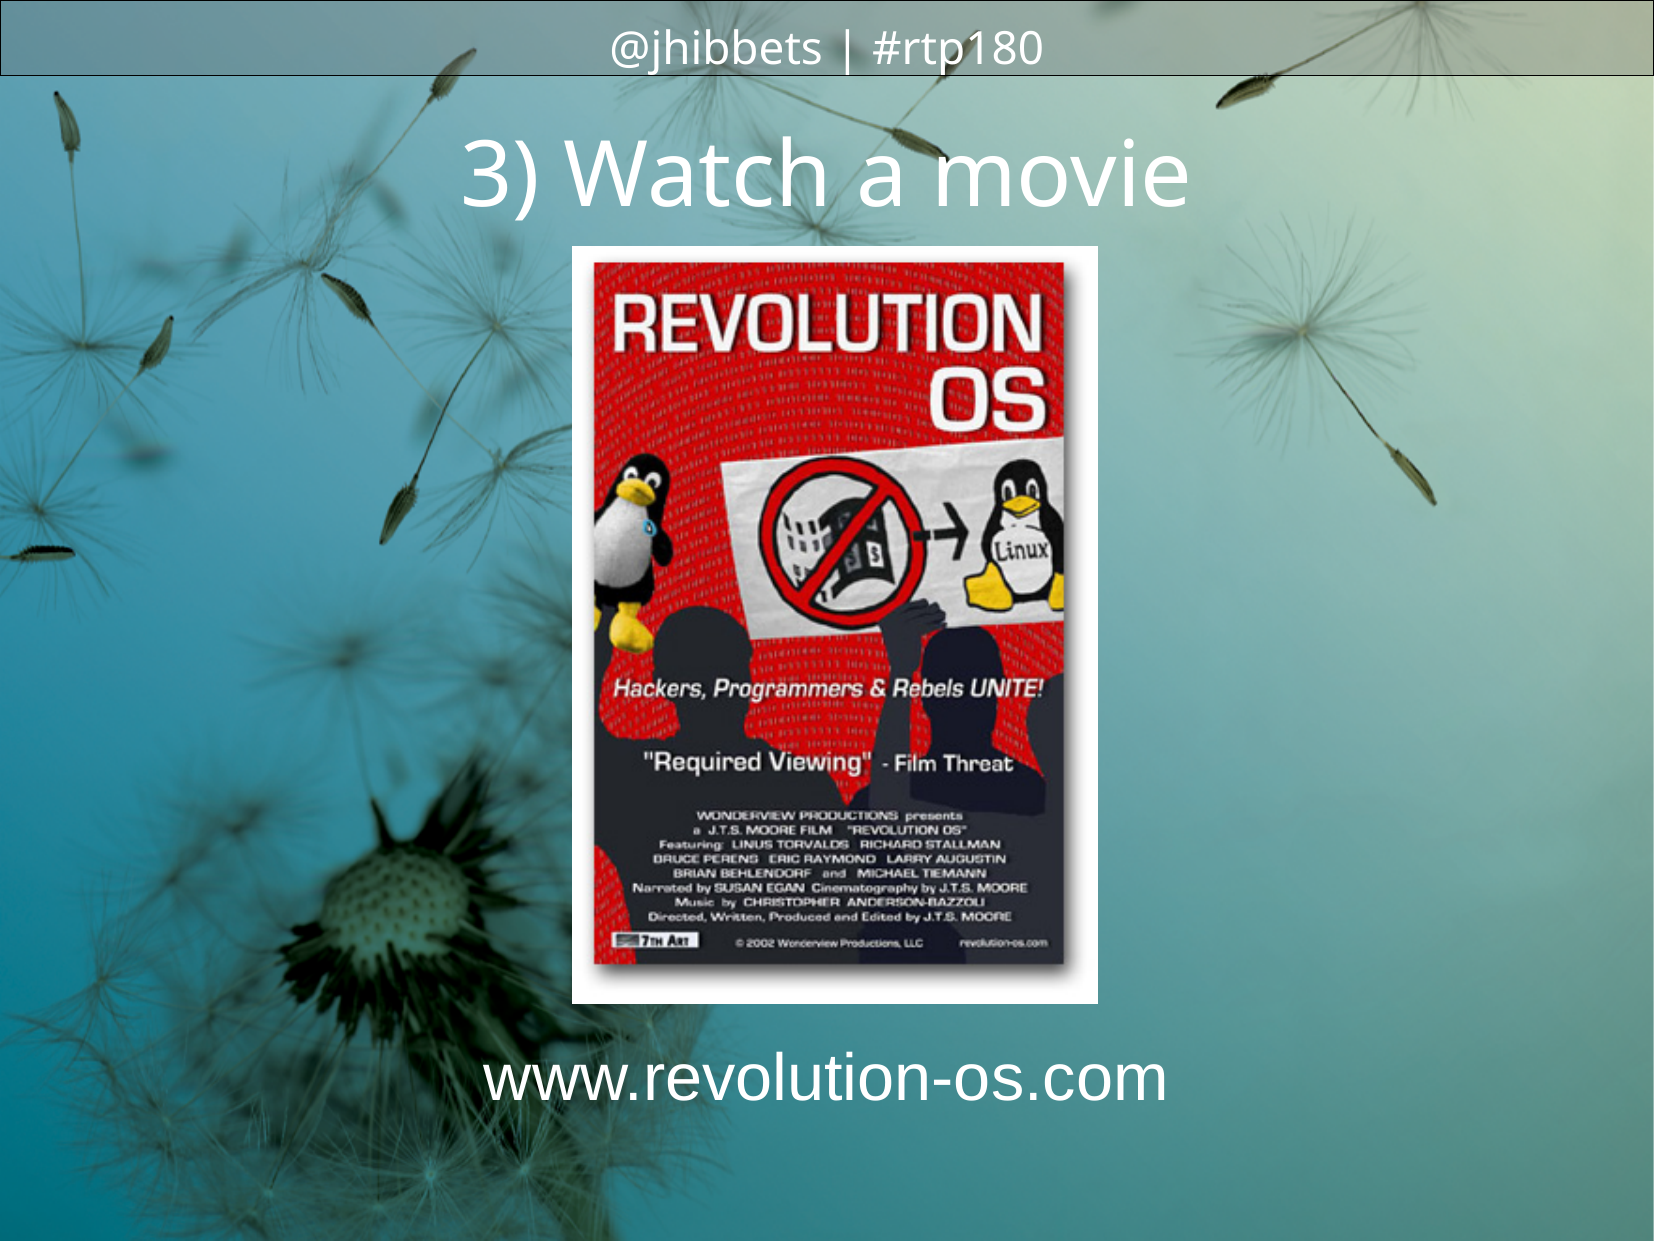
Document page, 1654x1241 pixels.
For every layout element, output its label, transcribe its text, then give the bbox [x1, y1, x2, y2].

title 3) Watch a movie [82, 67, 1571, 275]
subtitle www.revolution-os.com [82, 331, 1571, 1151]
picture [0, 76, 1654, 1241]
